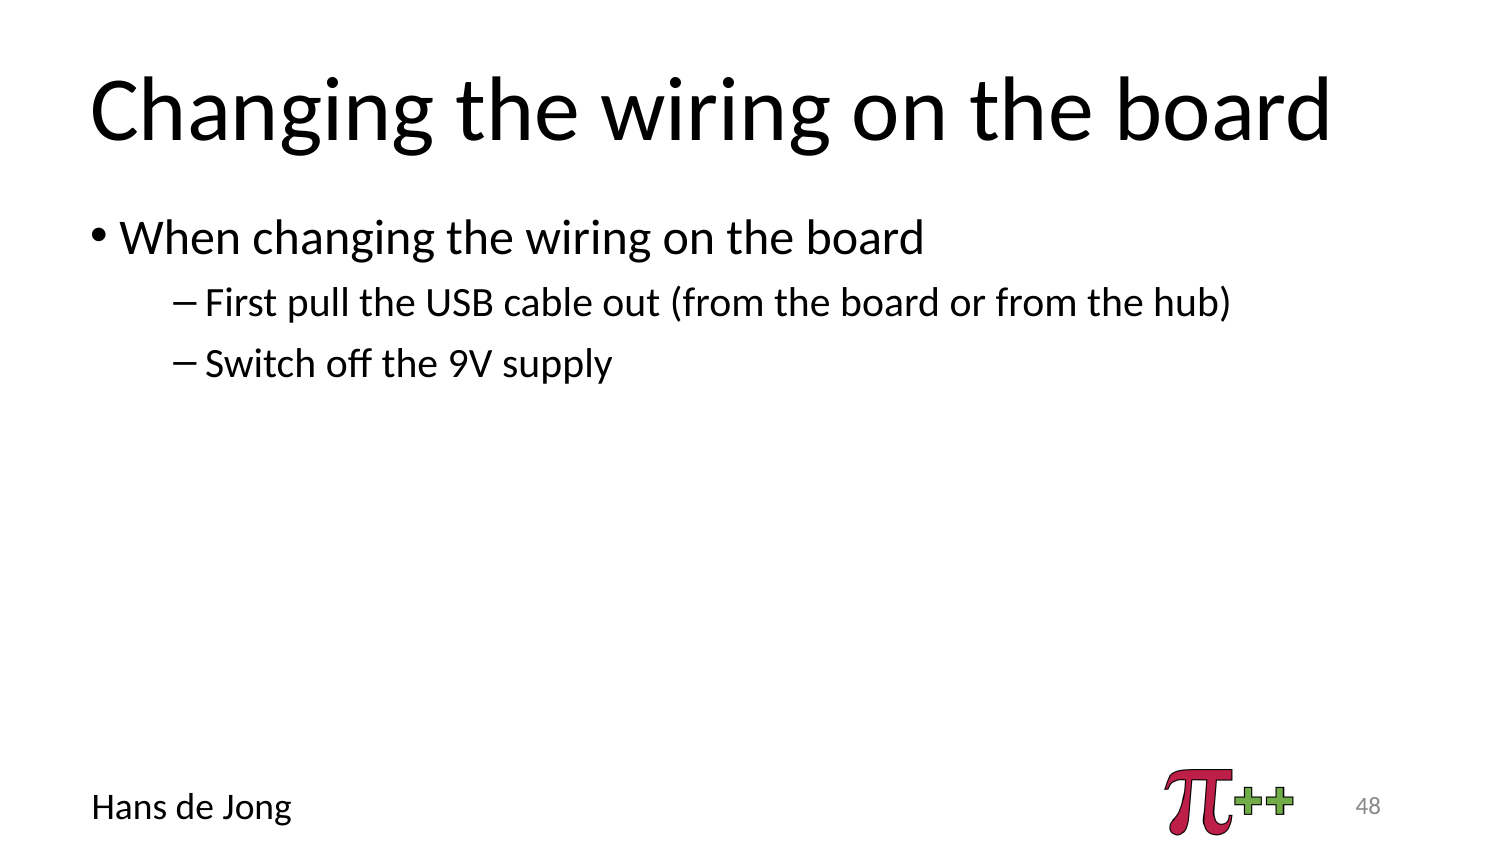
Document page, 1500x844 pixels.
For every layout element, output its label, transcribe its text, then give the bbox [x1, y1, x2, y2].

text_box 48 [1340, 782, 1426, 827]
list When changing the wiring on the board First pull the USB cable out (from the board or from the hub) Switch off the 9V supply [75, 196, 1426, 754]
title Changing the wiring on the board [75, 33, 1426, 175]
